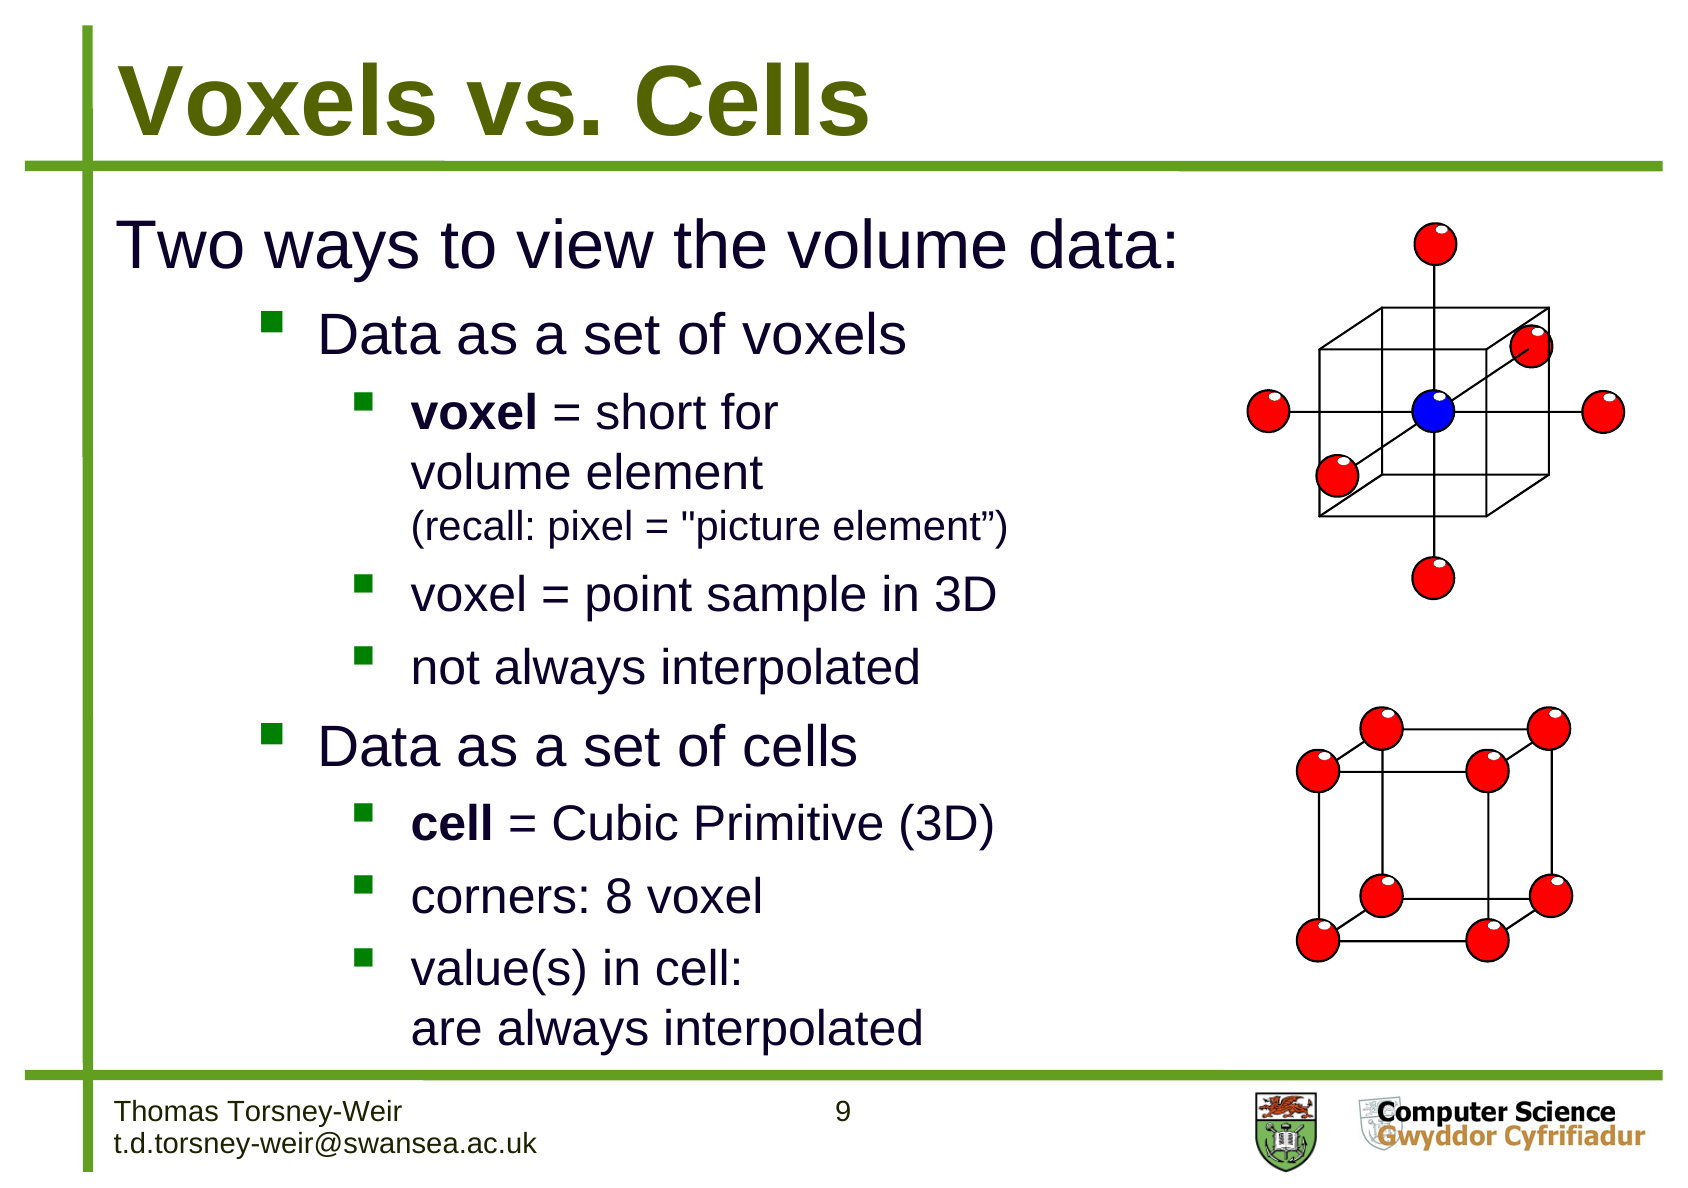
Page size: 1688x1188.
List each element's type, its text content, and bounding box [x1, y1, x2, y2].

picture [1240, 1092, 1654, 1173]
picture [1243, 643, 1626, 1026]
list Two ways to view the volume data: Data as a set of voxels voxel = short for volume element (recall: pixel = "picture element”) voxel = point sample in 3D not always interpolated Data as a set of cells cell = Cubic Primitive (3D) corners: 8 voxel value(s) in cell: are always interpolated [99, 192, 1276, 1083]
picture [1246, 222, 1626, 601]
title Voxels vs. Cells [101, 29, 1666, 166]
